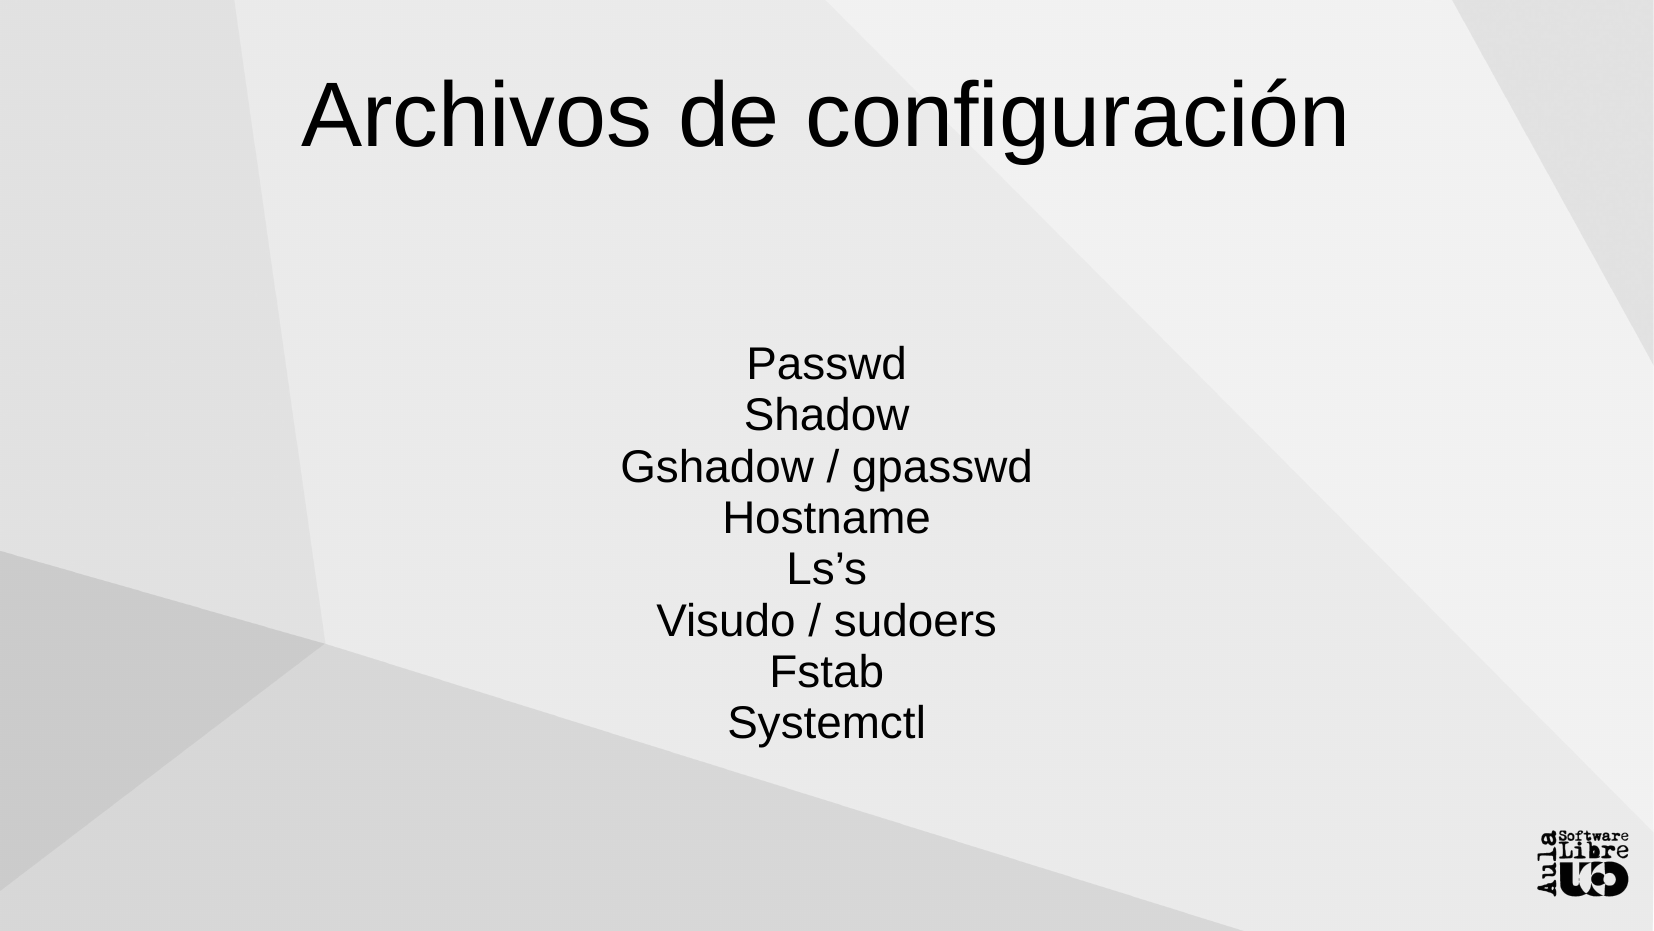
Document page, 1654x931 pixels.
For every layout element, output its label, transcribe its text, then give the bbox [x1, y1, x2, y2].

subtitle Passwd Shadow Gshadow / gpasswd Hostname Ls’s Visudo / sudoers Fstab Systemctl [82, 209, 1571, 877]
picture [0, 0, 1654, 931]
title Archivos de configuración [82, 37, 1571, 193]
